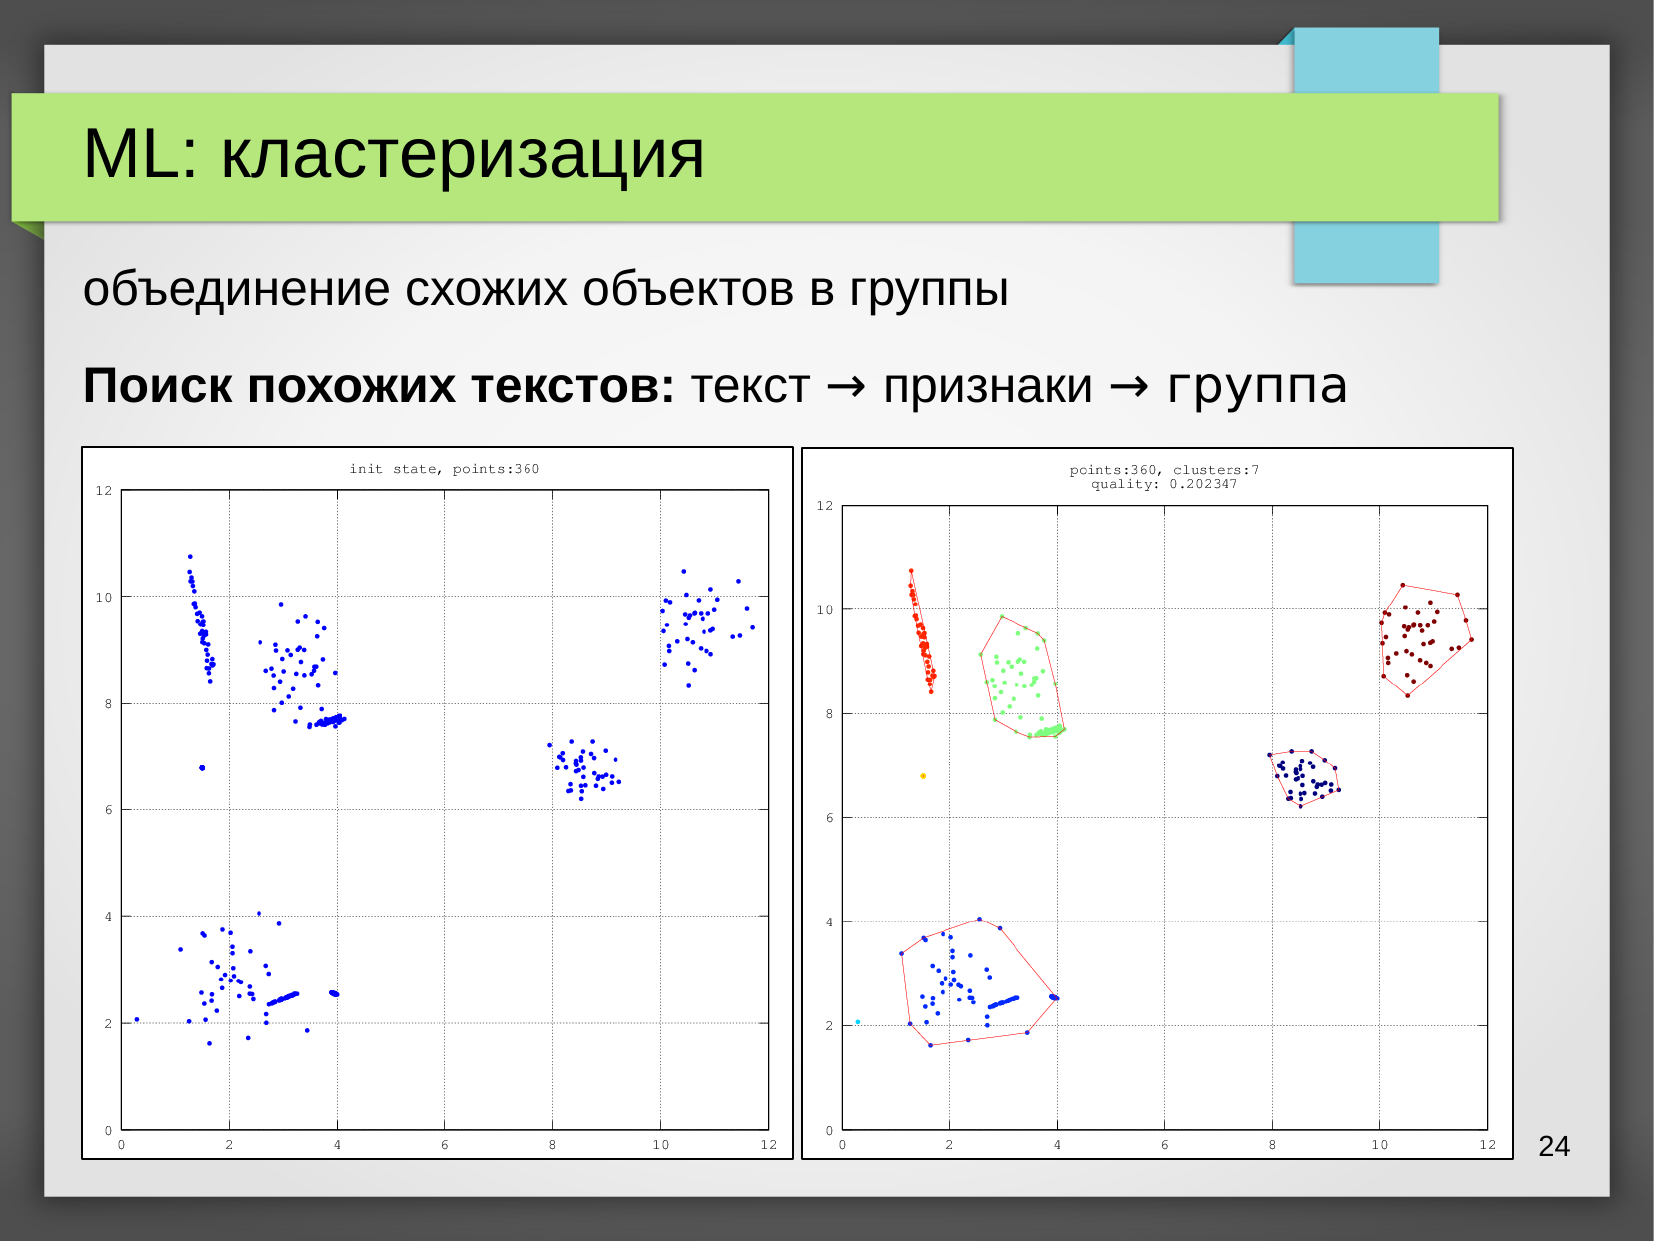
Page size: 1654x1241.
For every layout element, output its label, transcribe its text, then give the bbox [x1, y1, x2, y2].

picture [0, 0, 1654, 1241]
text_box объединение схожих объектов в группы [82, 256, 1512, 319]
text_box Поиск похожих текстов: текст → признаки → группа [82, 354, 1512, 417]
title ML: кластеризация [82, 49, 1571, 257]
